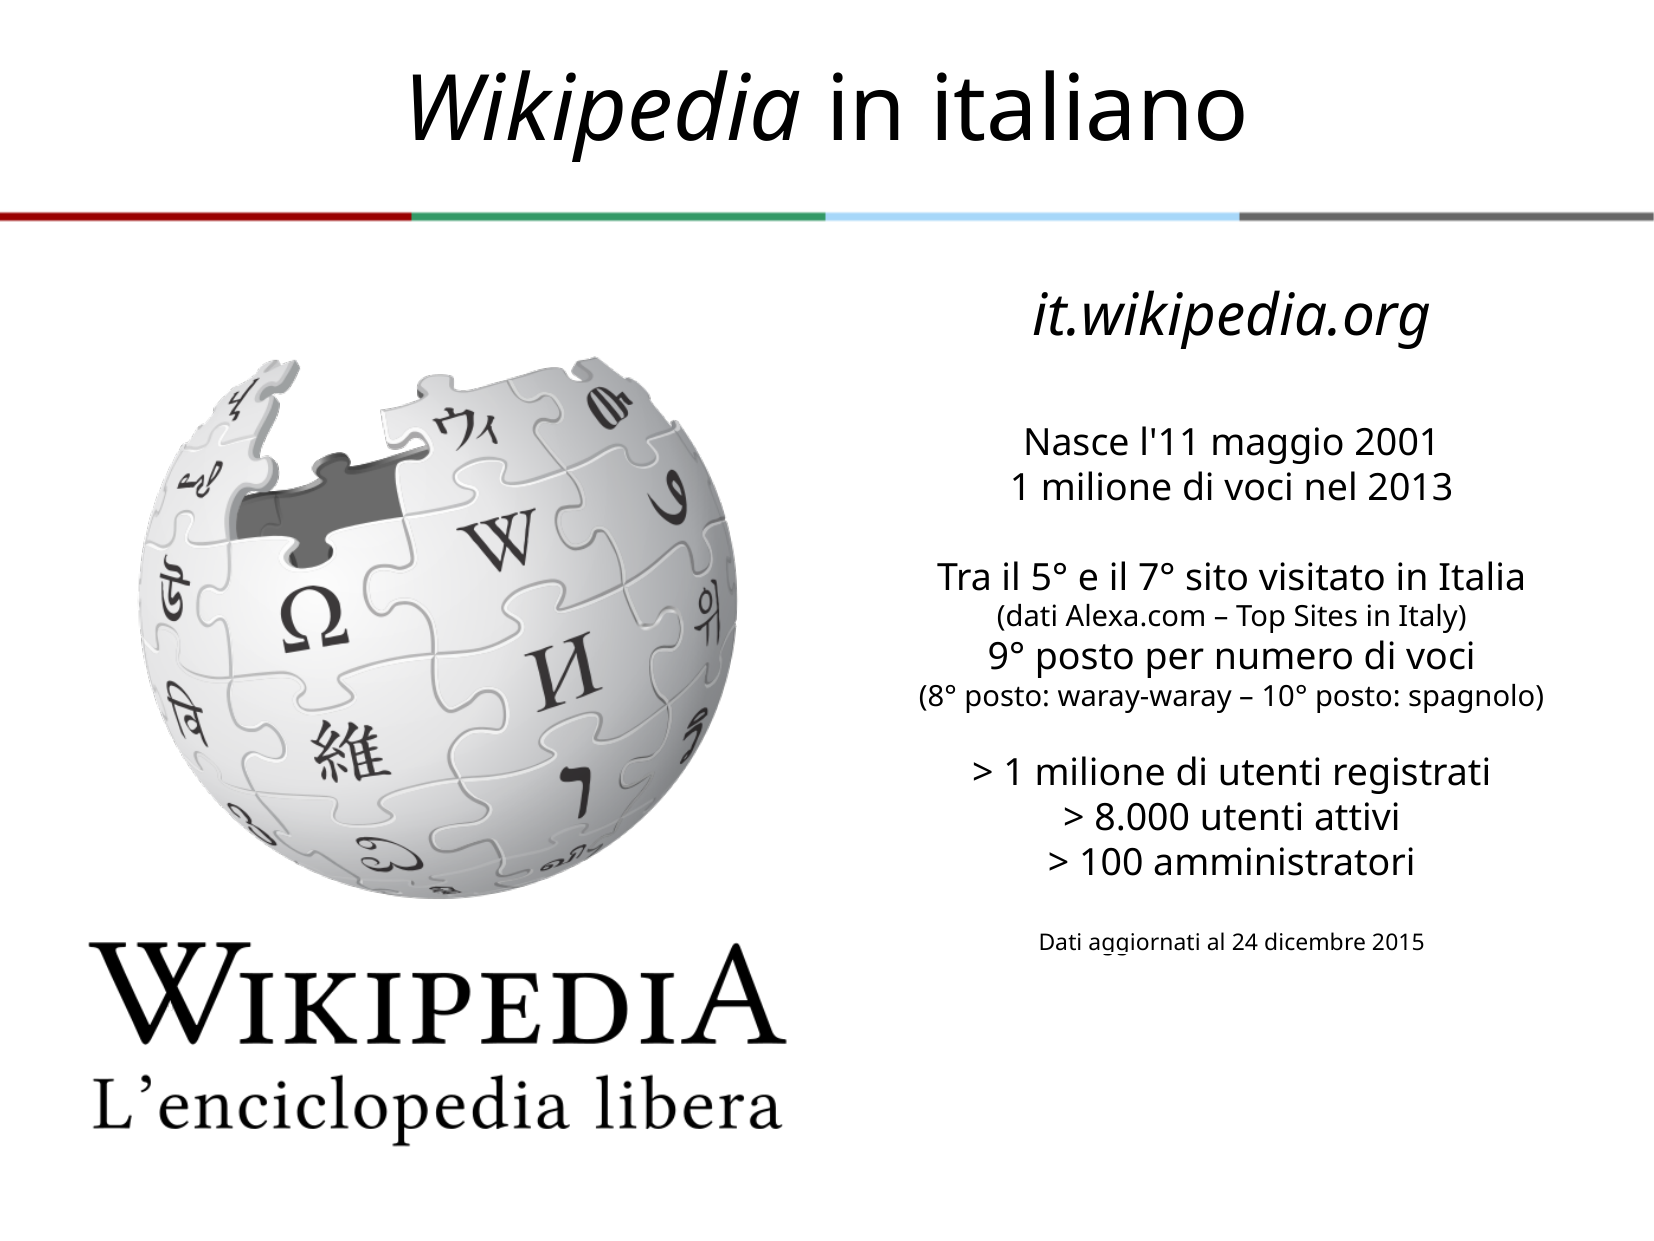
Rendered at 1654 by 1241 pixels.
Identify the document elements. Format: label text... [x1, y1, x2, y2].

text_box Wikipedia in italiano [82, 0, 1571, 200]
text_box it.wikipedia.org Nasce l'11 maggio 2001 1 milione di voci nel 2013 Tra il 5° e il 7° sito visitato in Italia (dati Alexa.com – Top Sites in Italy) 9° posto per numero di voci (8° posto: waray-waray – 10° posto: spagnolo) > 1 milione di utenti registrati > 8.000 utenti attivi > 100 amministratori Dati aggiornati al 24 dicembre 2015 [893, 277, 1571, 1205]
picture [42, 268, 834, 1175]
picture [0, 200, 1654, 235]
